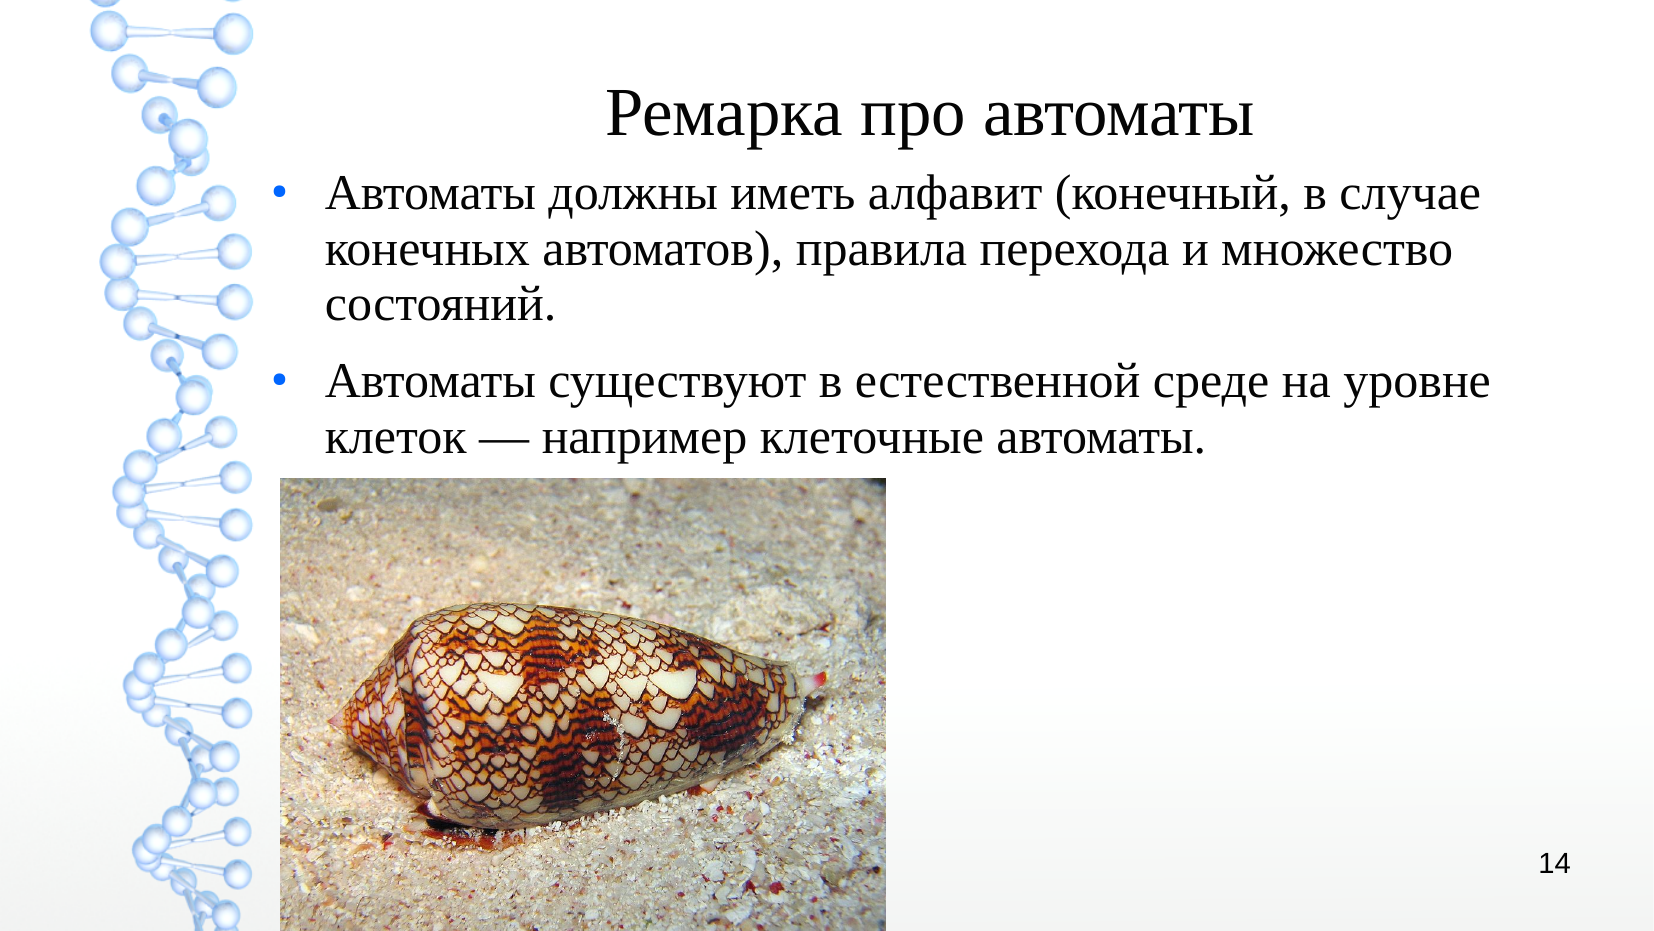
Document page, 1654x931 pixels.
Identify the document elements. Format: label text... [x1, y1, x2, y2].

title Ремарка про автоматы [265, 35, 1595, 165]
picture [0, 0, 1654, 931]
list Автоматы должны иметь алфавит (конечный, в случае конечных автоматов), правила перехода и множество состояний. Автоматы существуют в естественной среде на уровне клеток — например клеточные автоматы. [253, 165, 1595, 485]
